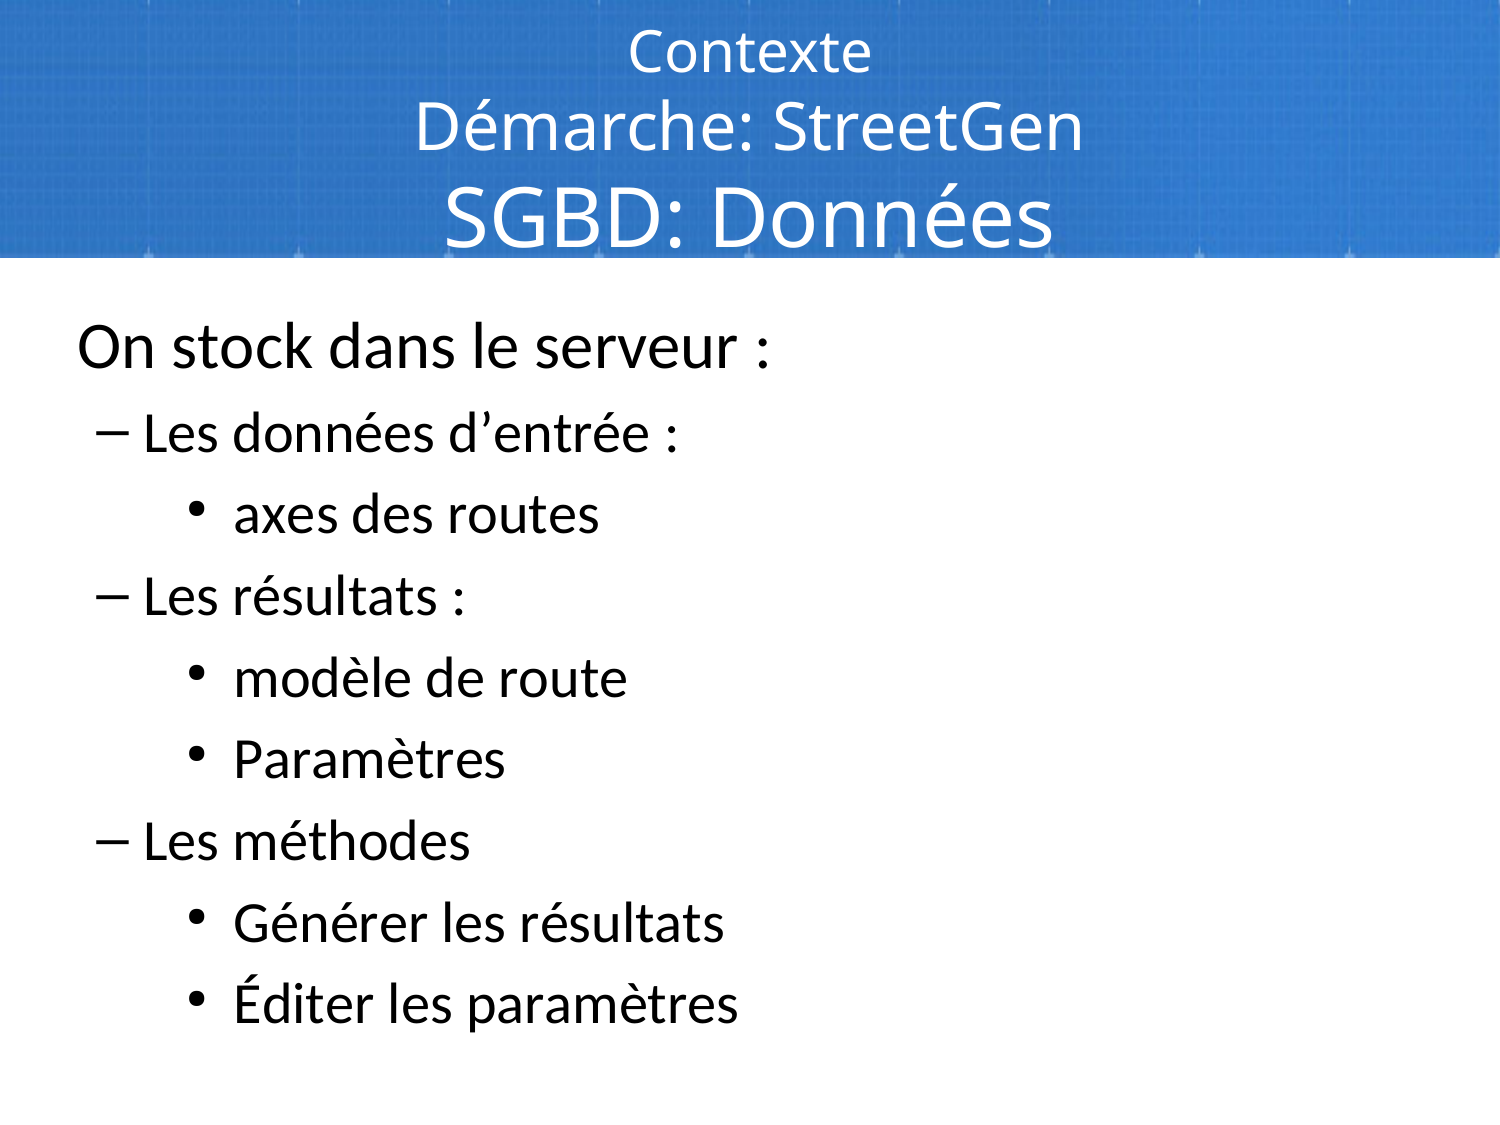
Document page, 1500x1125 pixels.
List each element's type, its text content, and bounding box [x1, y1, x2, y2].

picture [0, 0, 1500, 258]
text_box On stock dans le serveur : Les données d’entrée : axes des routes Les résultats : modèle de route Paramètres Les méthodes Générer les résultats Éditer les paramètres [6, 294, 1494, 1043]
title Contexte Démarche: StreetGen SGBD: Données [35, 45, 1465, 233]
